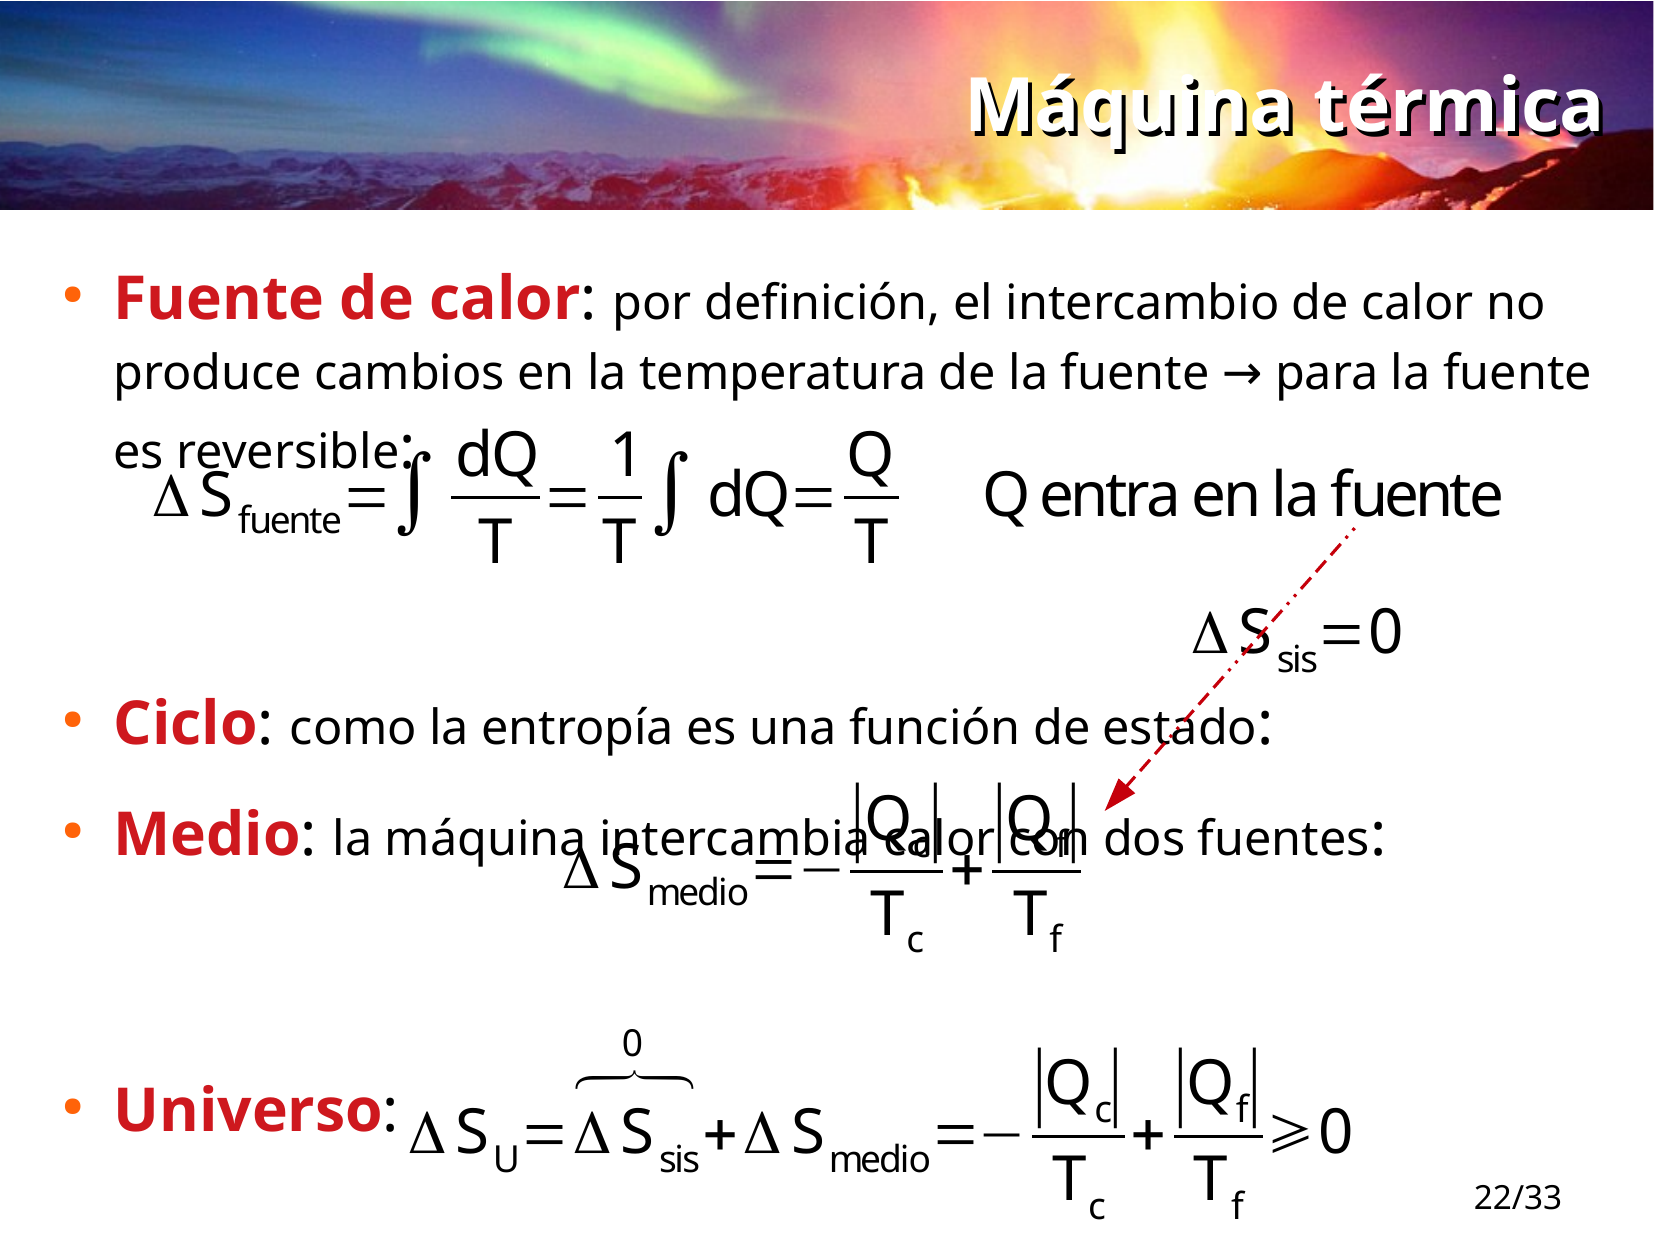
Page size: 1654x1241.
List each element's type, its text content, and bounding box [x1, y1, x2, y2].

title Máquina térmica [45, 15, 1606, 191]
list Fuente de calor: por definición, el intercambio de calor no produce cambios en la temperatura de la fuente → para la fuente es reversible: Ciclo: como la entropía es una función de estado: Medio: la máquina intercambia calor con dos fuentes: Universo: la entropía total no puede disminuir: [45, 255, 1606, 1156]
picture [0, 1, 1654, 210]
chart [144, 417, 1509, 578]
chart [555, 778, 1093, 962]
chart [1183, 593, 1419, 681]
chart [401, 1020, 1369, 1228]
